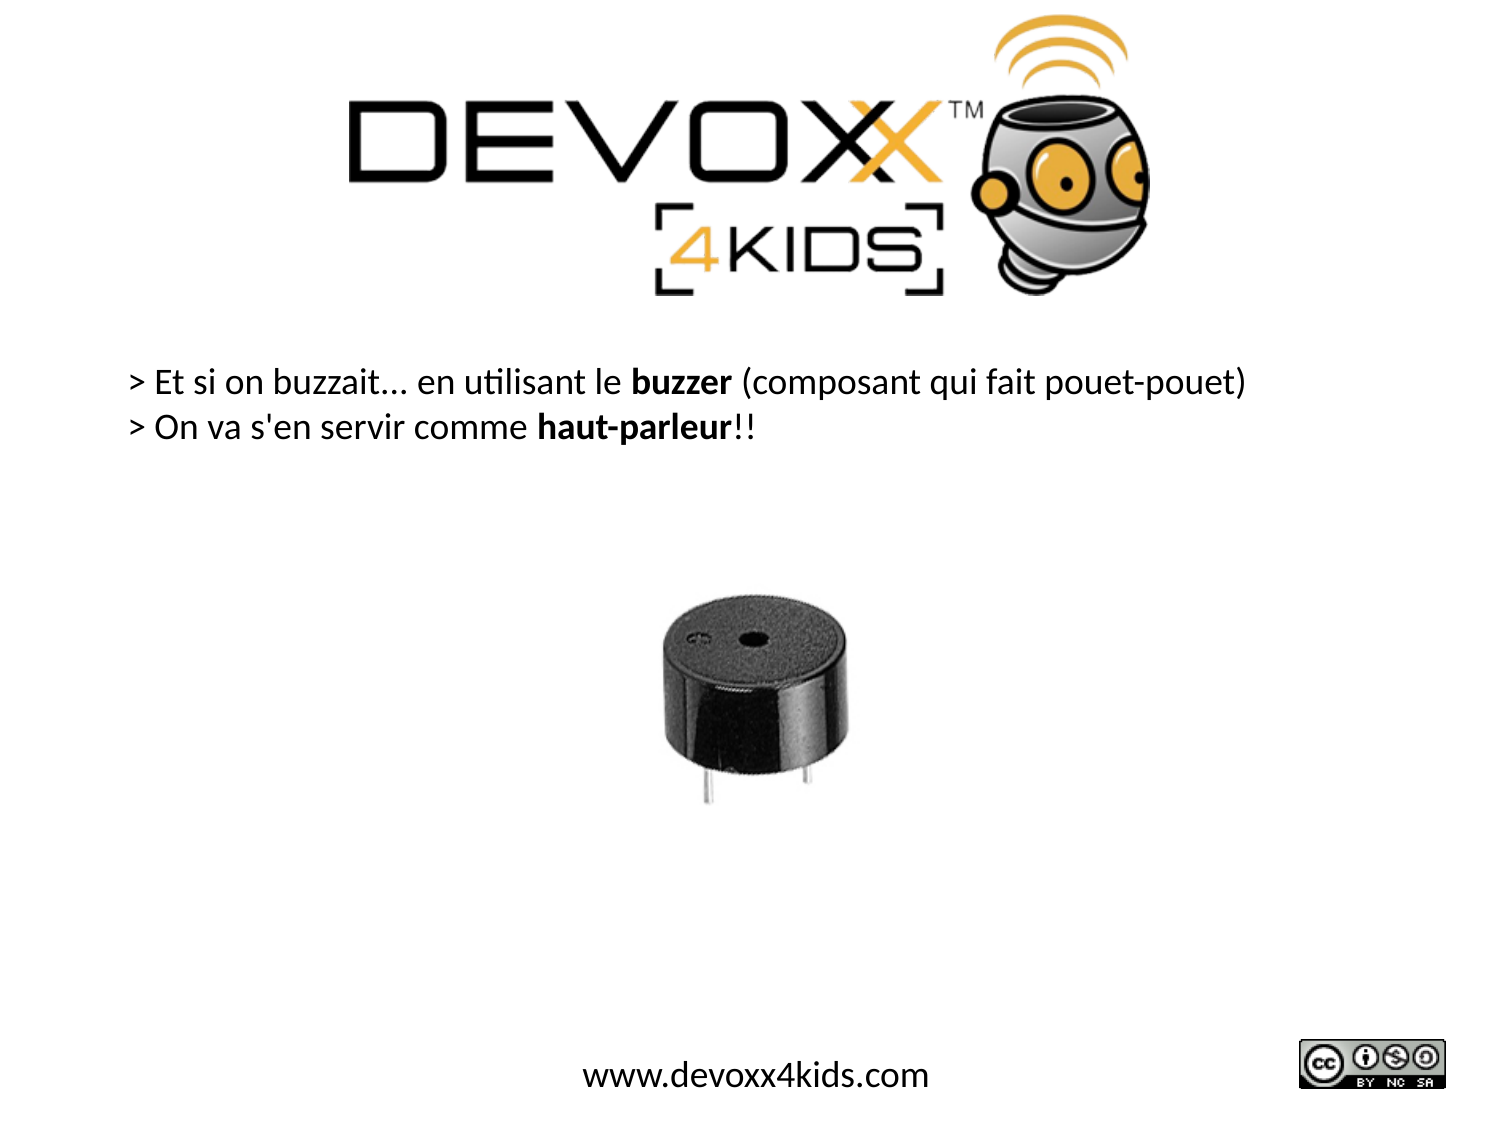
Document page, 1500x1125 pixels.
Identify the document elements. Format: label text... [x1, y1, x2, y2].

picture [596, 543, 910, 856]
picture [1299, 1039, 1446, 1089]
picture [349, 14, 1150, 296]
title > Et si on buzzait... en utilisant le buzzer (composant qui fait pouet-pouet) > On va s'en servir comme haut-parleur!! [112, 349, 1388, 520]
